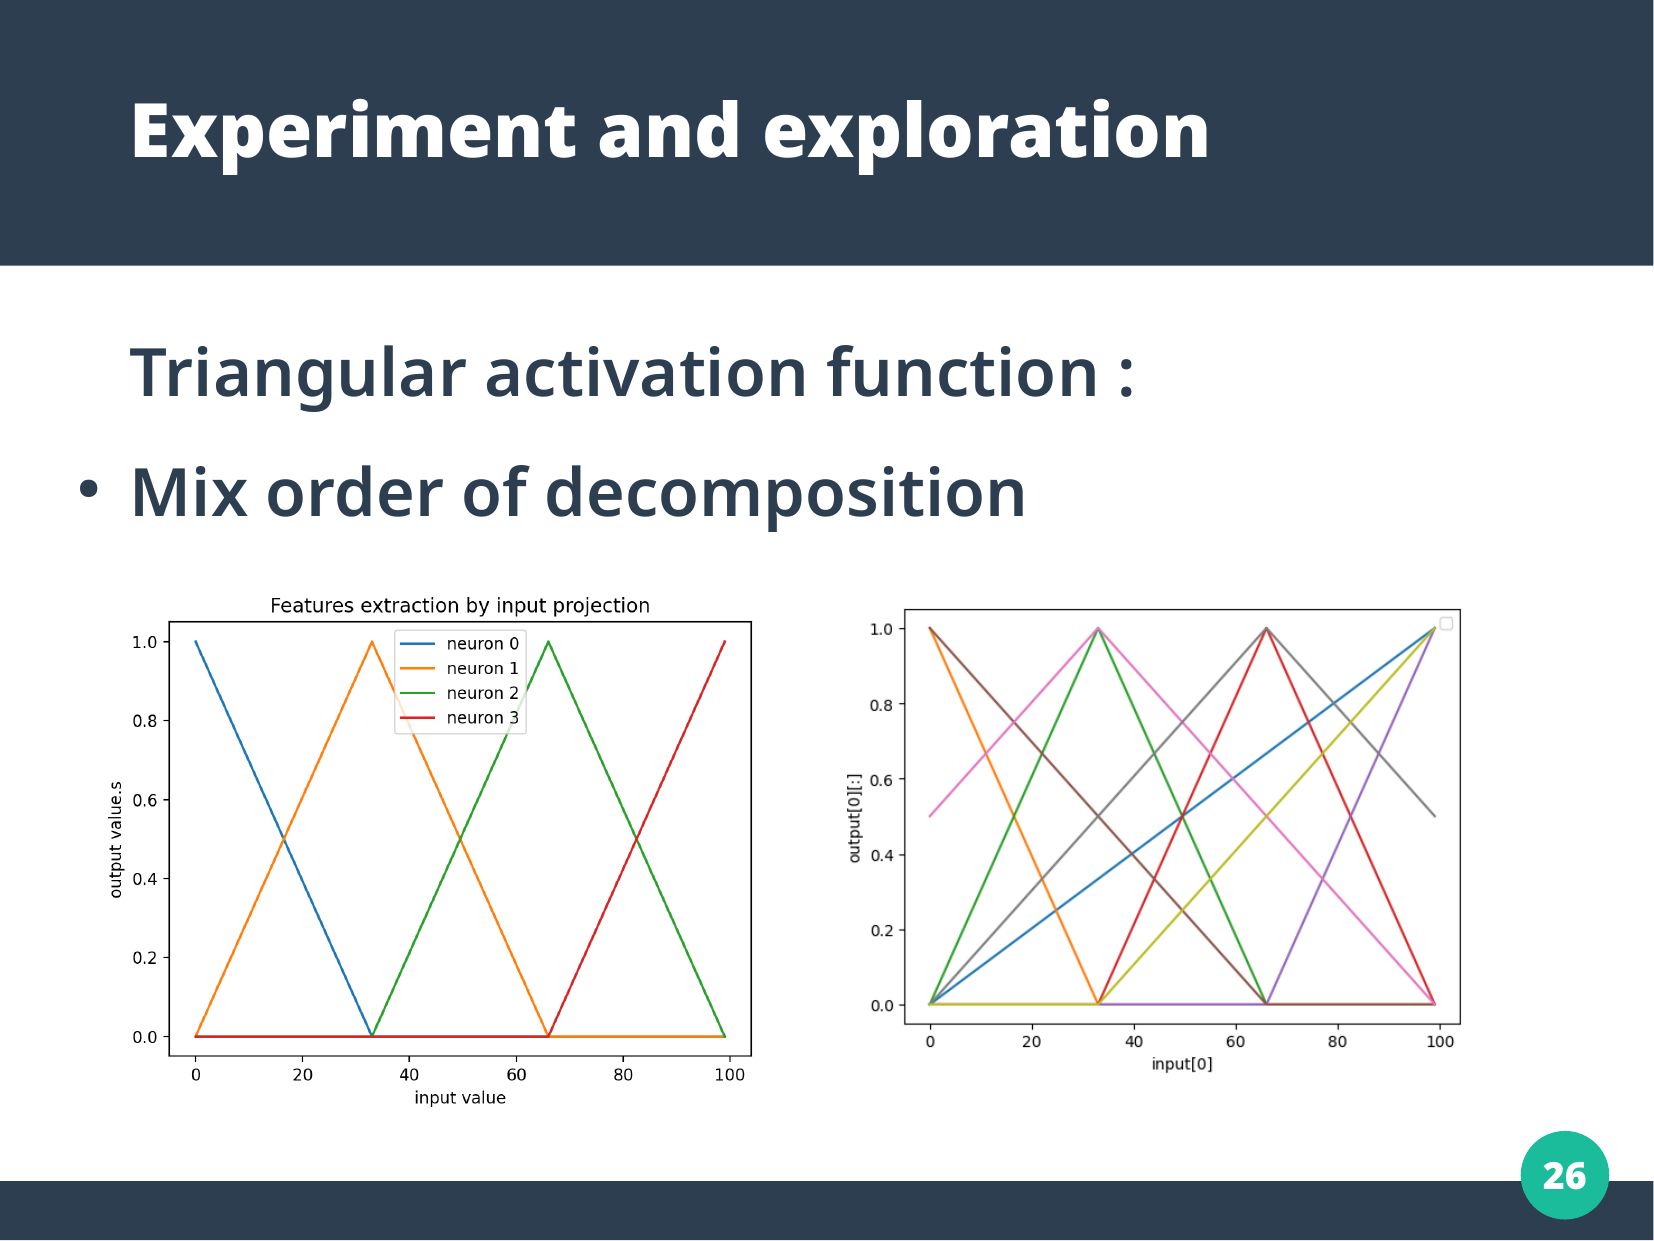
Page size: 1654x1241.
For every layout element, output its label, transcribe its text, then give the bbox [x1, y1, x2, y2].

title Experiment and exploration [59, 49, 1595, 207]
picture [836, 599, 1471, 1083]
picture [75, 554, 826, 1118]
list Triangular activation function : Mix order of decomposition [59, 324, 1595, 1152]
